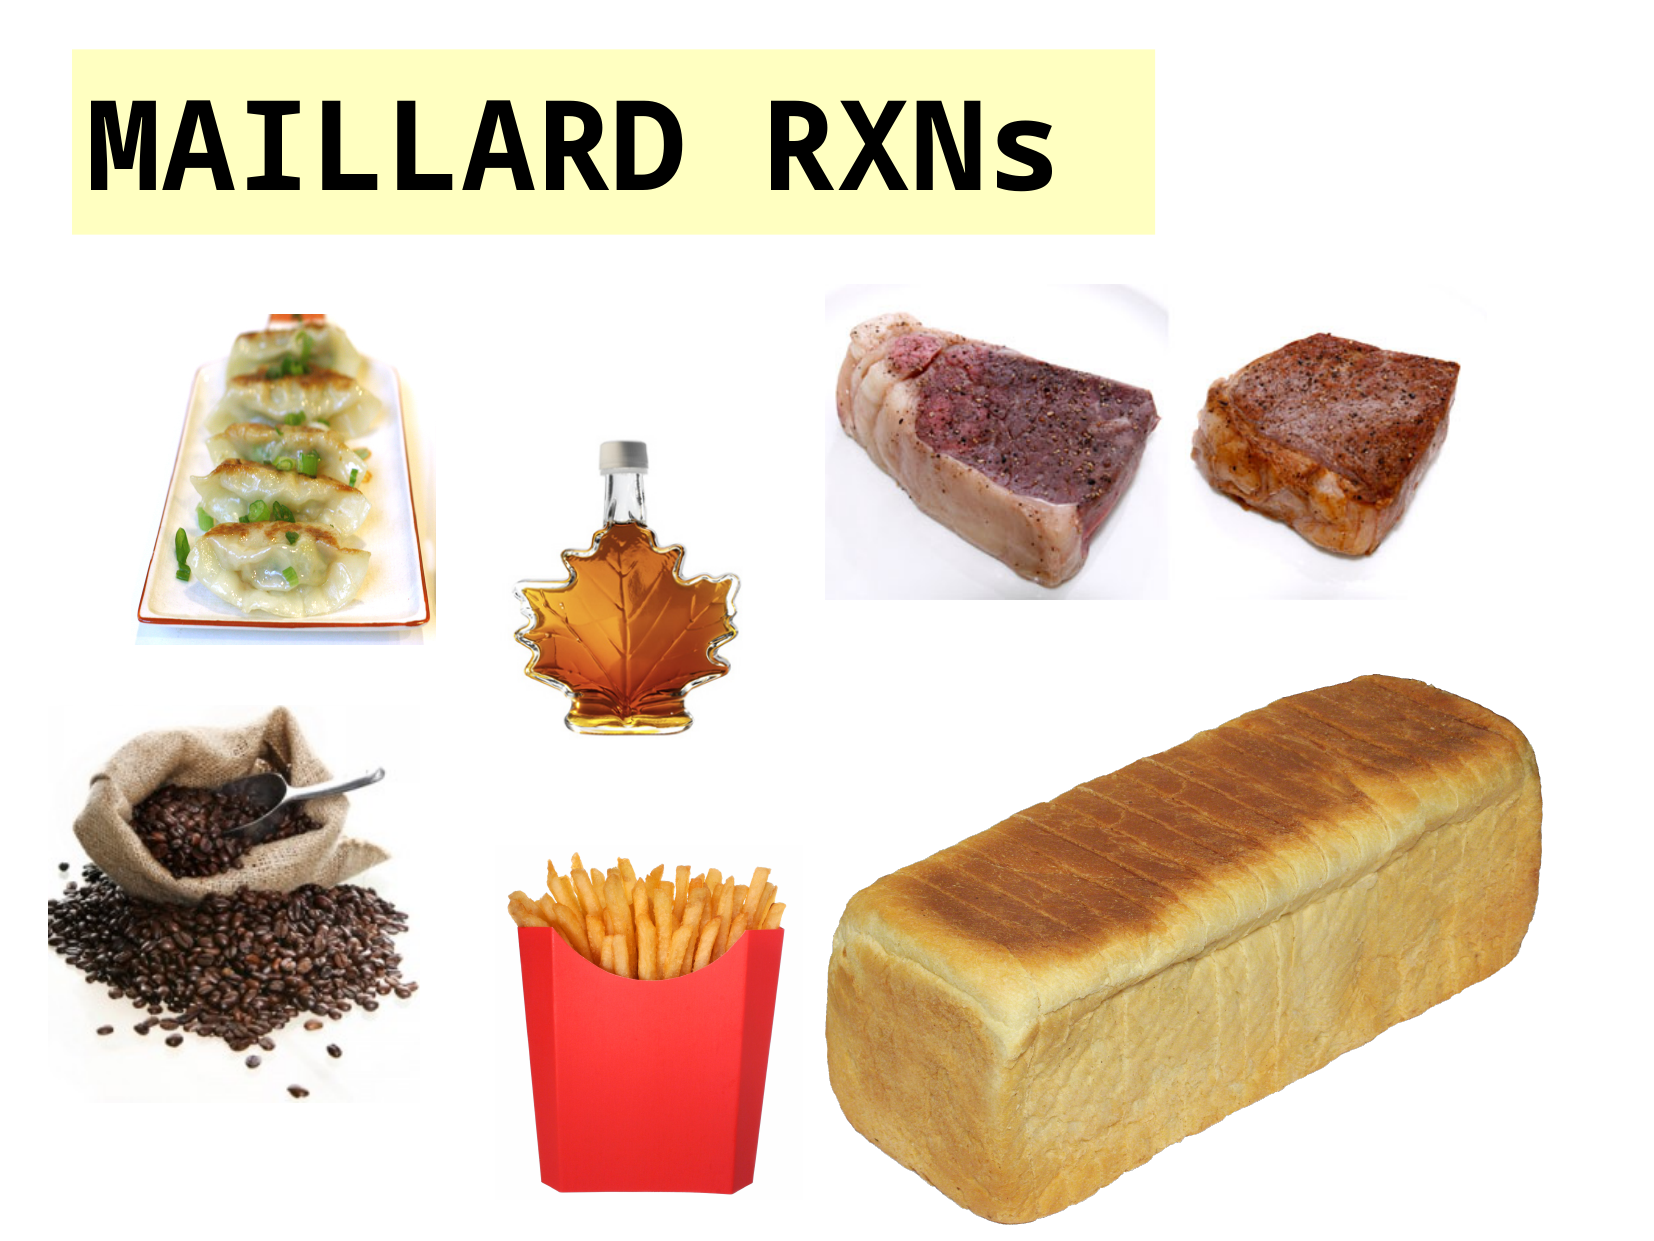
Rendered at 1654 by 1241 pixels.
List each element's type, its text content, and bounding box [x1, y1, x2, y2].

picture [48, 705, 421, 1103]
picture [825, 674, 1543, 1225]
picture [495, 845, 803, 1201]
picture [439, 419, 796, 757]
picture [131, 314, 436, 646]
text_box MAILLARD RXNs [72, 49, 1156, 211]
picture [825, 284, 1487, 601]
